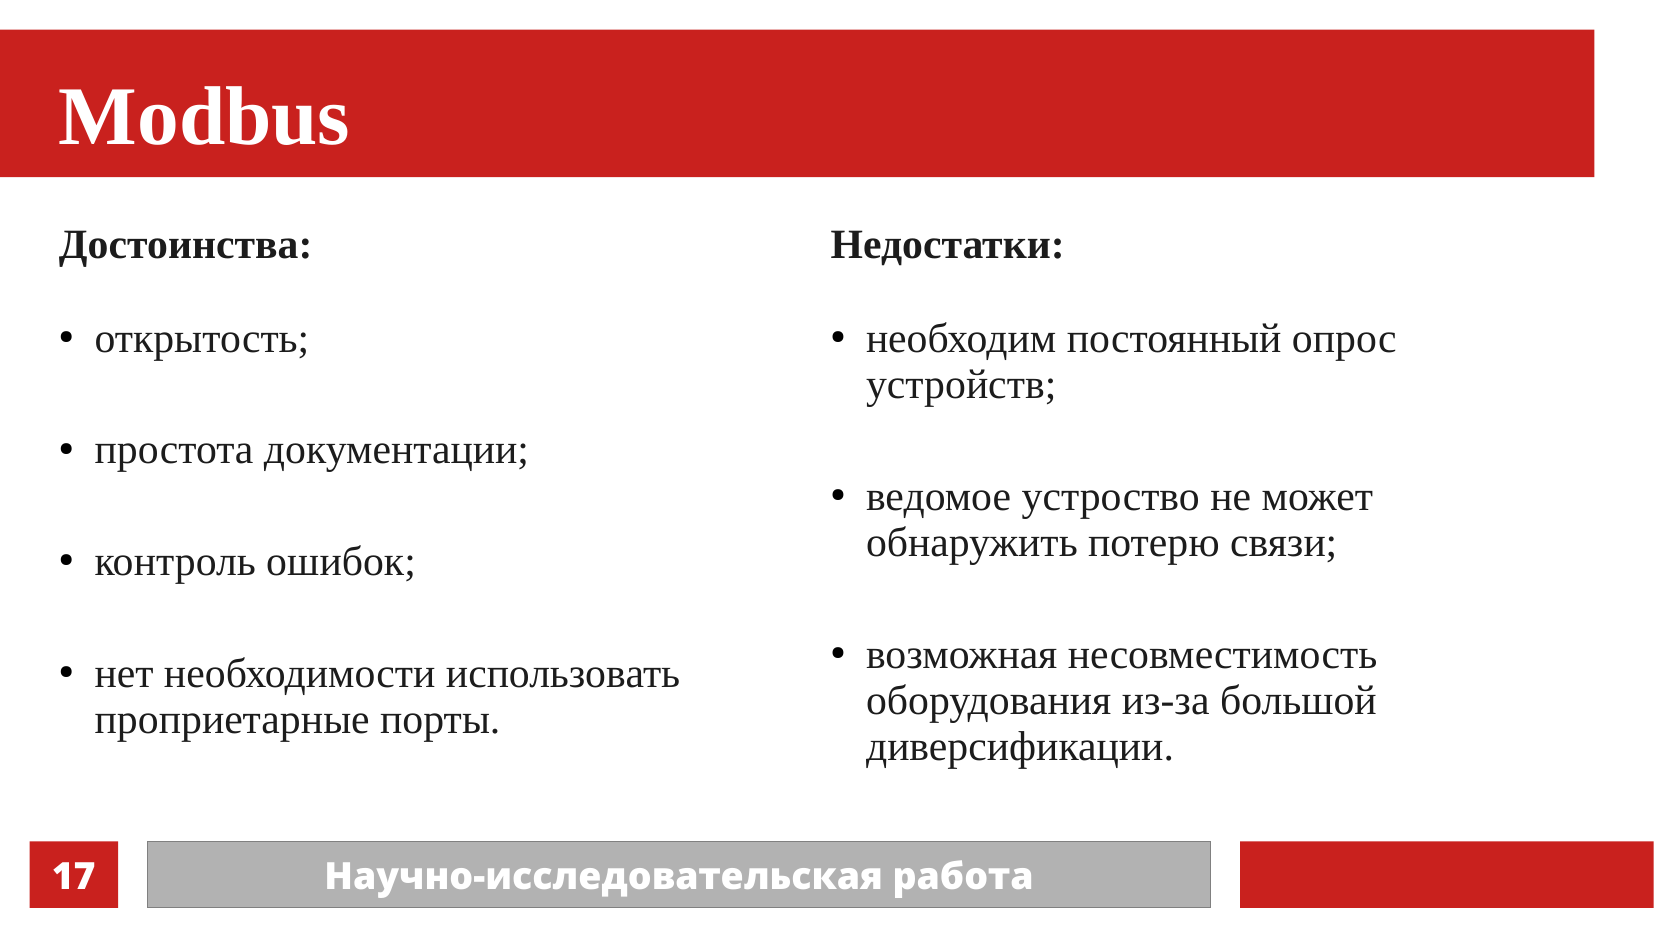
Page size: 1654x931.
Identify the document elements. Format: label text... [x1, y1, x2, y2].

list Достоинства: открытость; простота документации; контроль ошибок; нет необходимости использовать проприетарные порты. [59, 221, 794, 798]
title Modbus [59, 44, 1595, 163]
list Недостатки: необходим постоянный опрос устройств; ведомое устроство не может обнаружить потерю связи; возможная несовместимость оборудования из-за большой диверсификации. [830, 221, 1566, 798]
